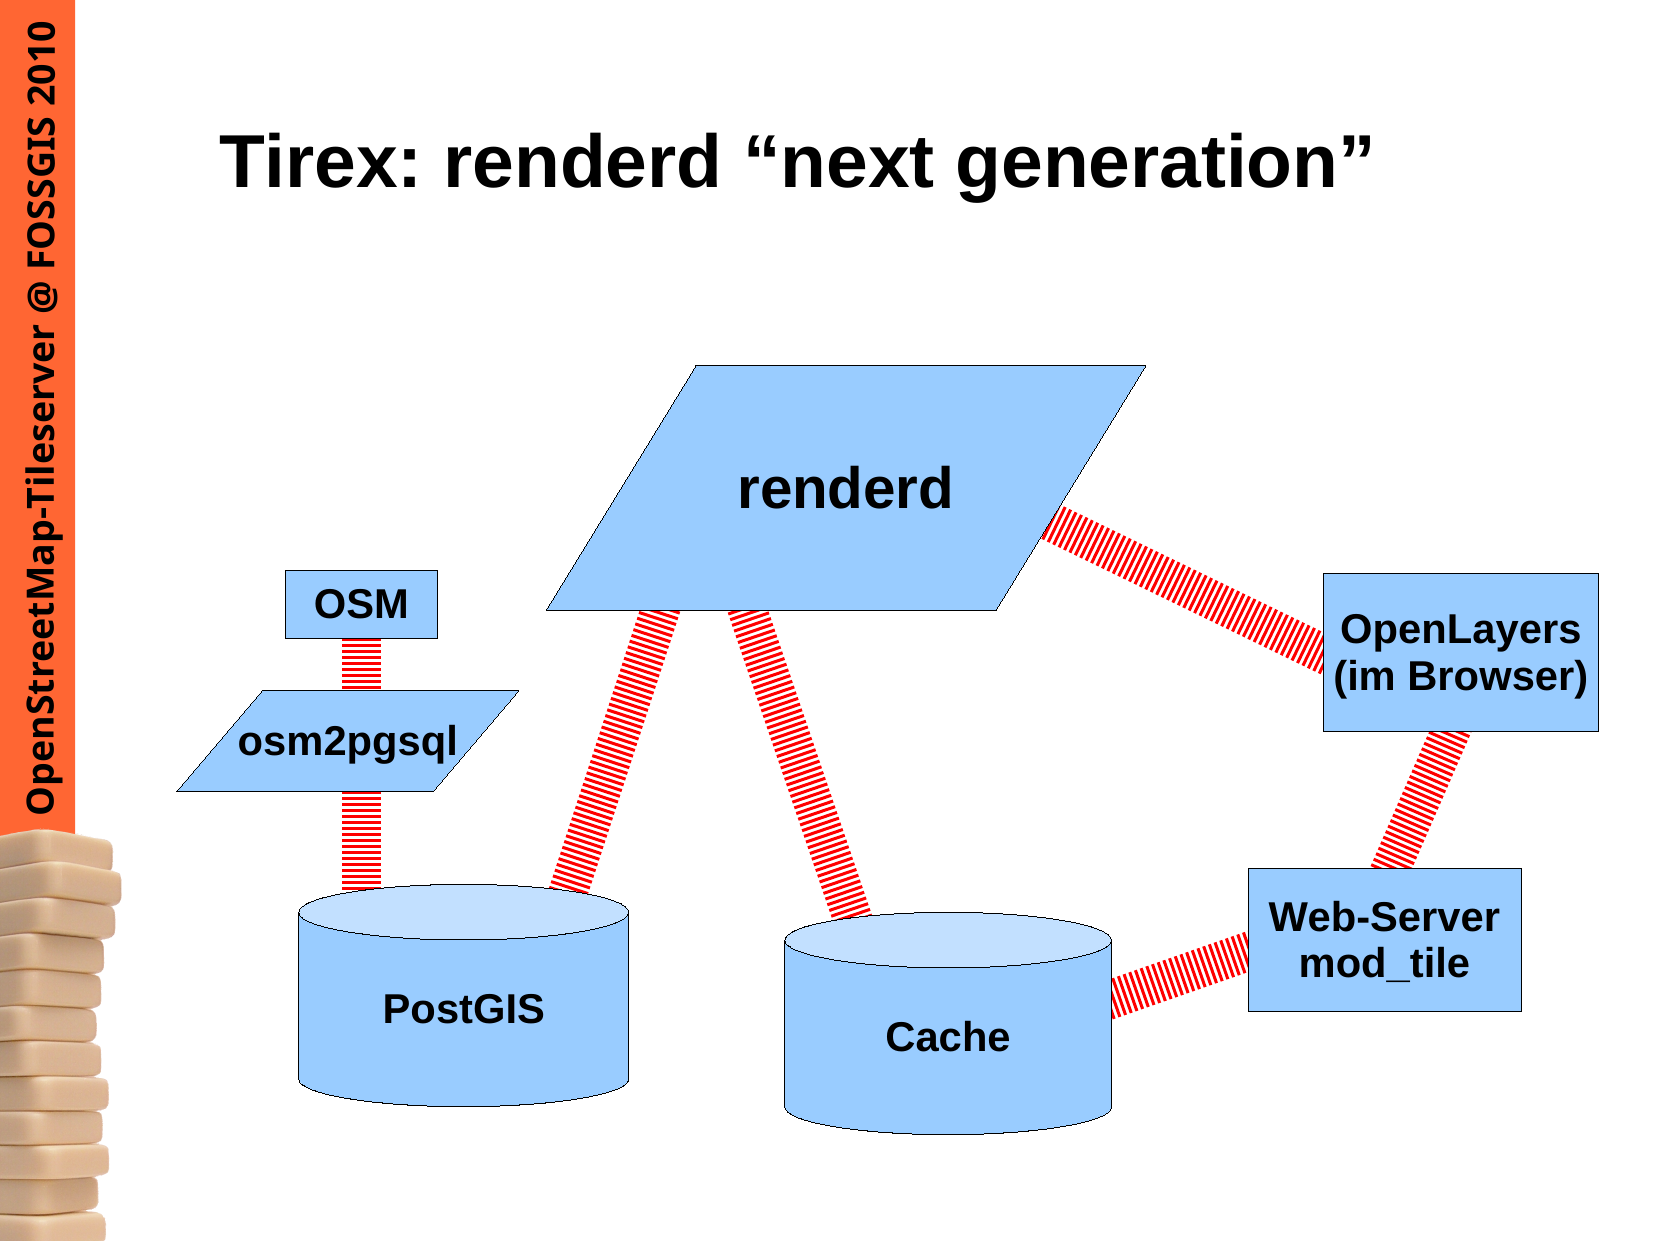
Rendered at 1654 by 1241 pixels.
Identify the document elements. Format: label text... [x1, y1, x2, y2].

text_box OpenLayers (im Browser) [1323, 573, 1599, 732]
text_box Tirex: renderd “next generation” [205, 112, 1546, 212]
text_box Web-Server mod_tile [1248, 868, 1522, 1012]
text_box PostGIS [298, 913, 629, 1107]
text_box renderd [546, 365, 1146, 611]
text_box OSM [285, 570, 438, 639]
picture [0, 816, 133, 1241]
text_box Cache [784, 941, 1112, 1135]
text_box osm2pgsql [176, 690, 519, 792]
